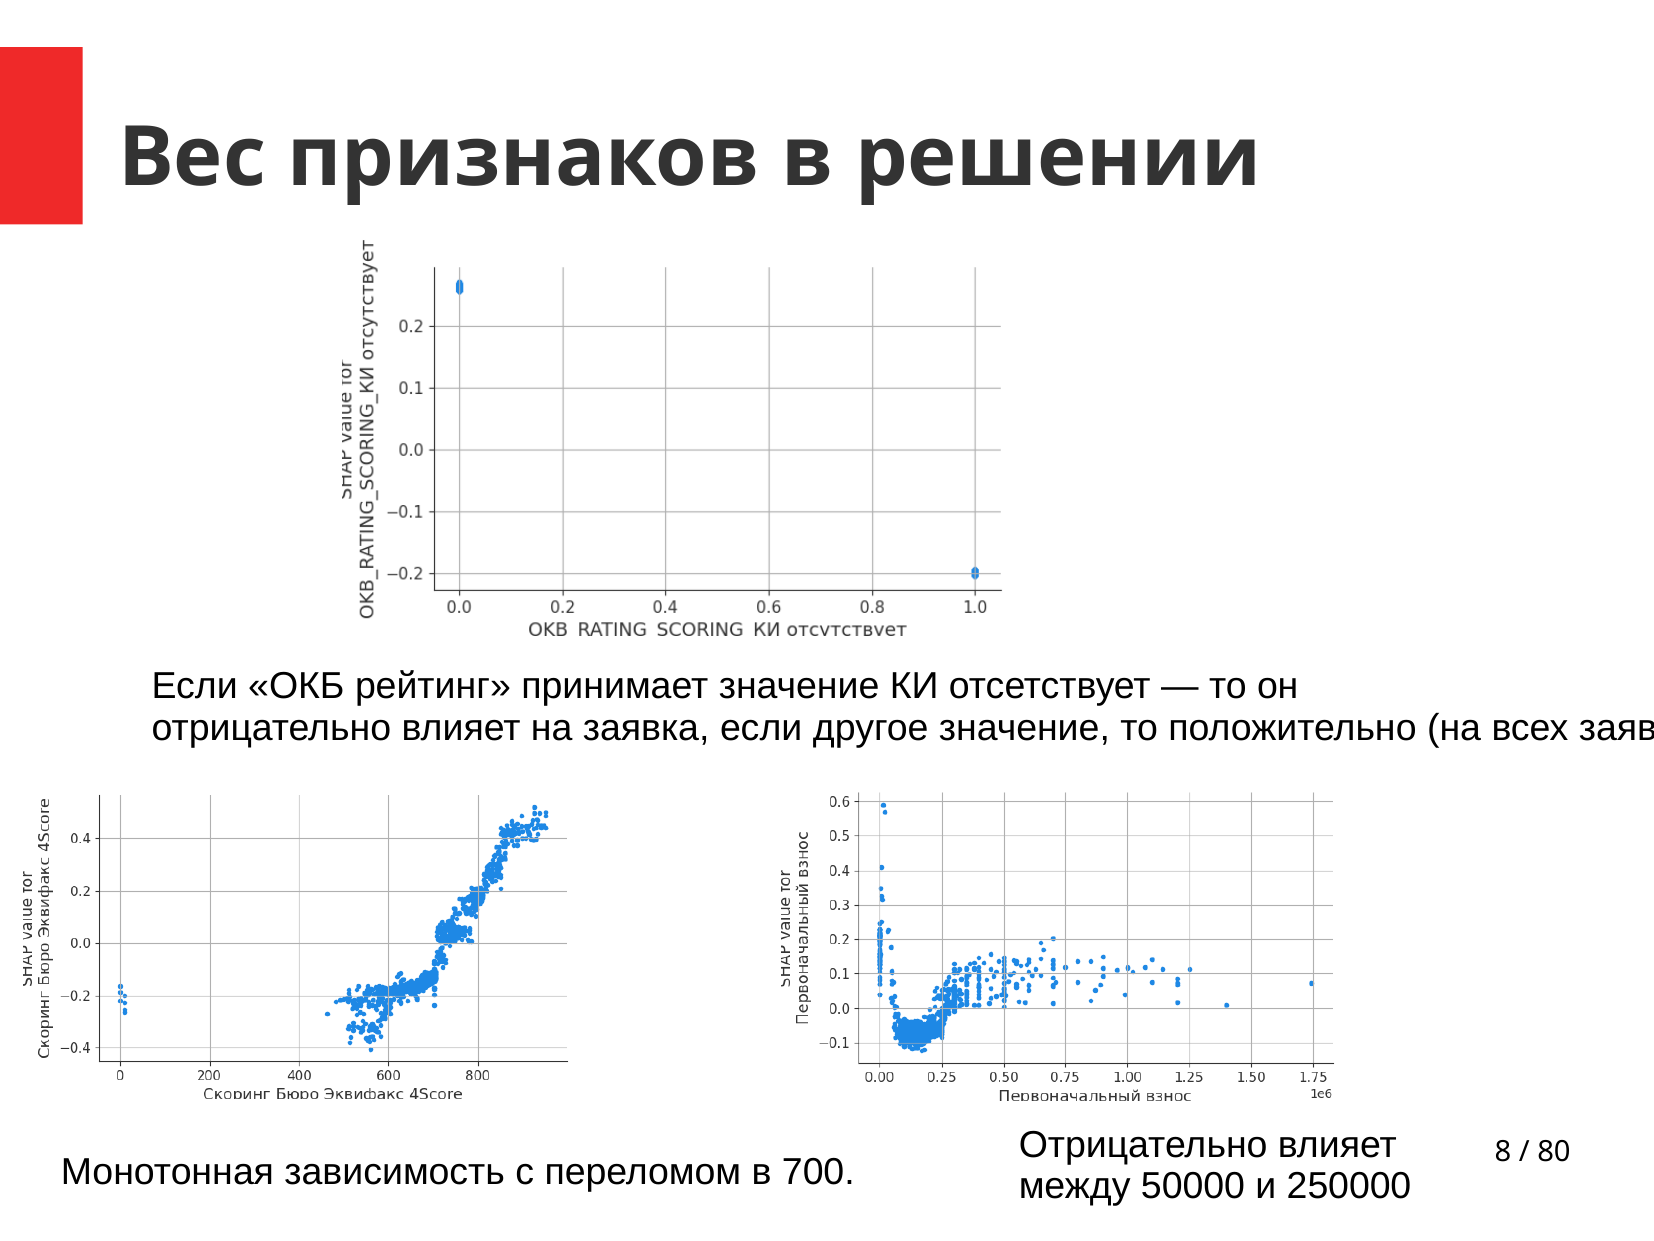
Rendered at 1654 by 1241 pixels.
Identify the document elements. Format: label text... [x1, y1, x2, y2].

picture [342, 217, 1074, 636]
picture [23, 753, 627, 1099]
title Вес признаков в решении [118, 49, 1571, 257]
text_box Если «ОКБ рейтинг» принимает значение КИ отсетствует — то он отрицательно влияет на заявка, если другое значение, то положительно (на всех заявках). [136, 657, 1654, 756]
text_box Монотонная зависимость с переломом в 700. [46, 1143, 871, 1201]
picture [781, 750, 1394, 1101]
text_box Отрицательно влияет между 50000 и 250000 [1003, 1115, 1427, 1215]
